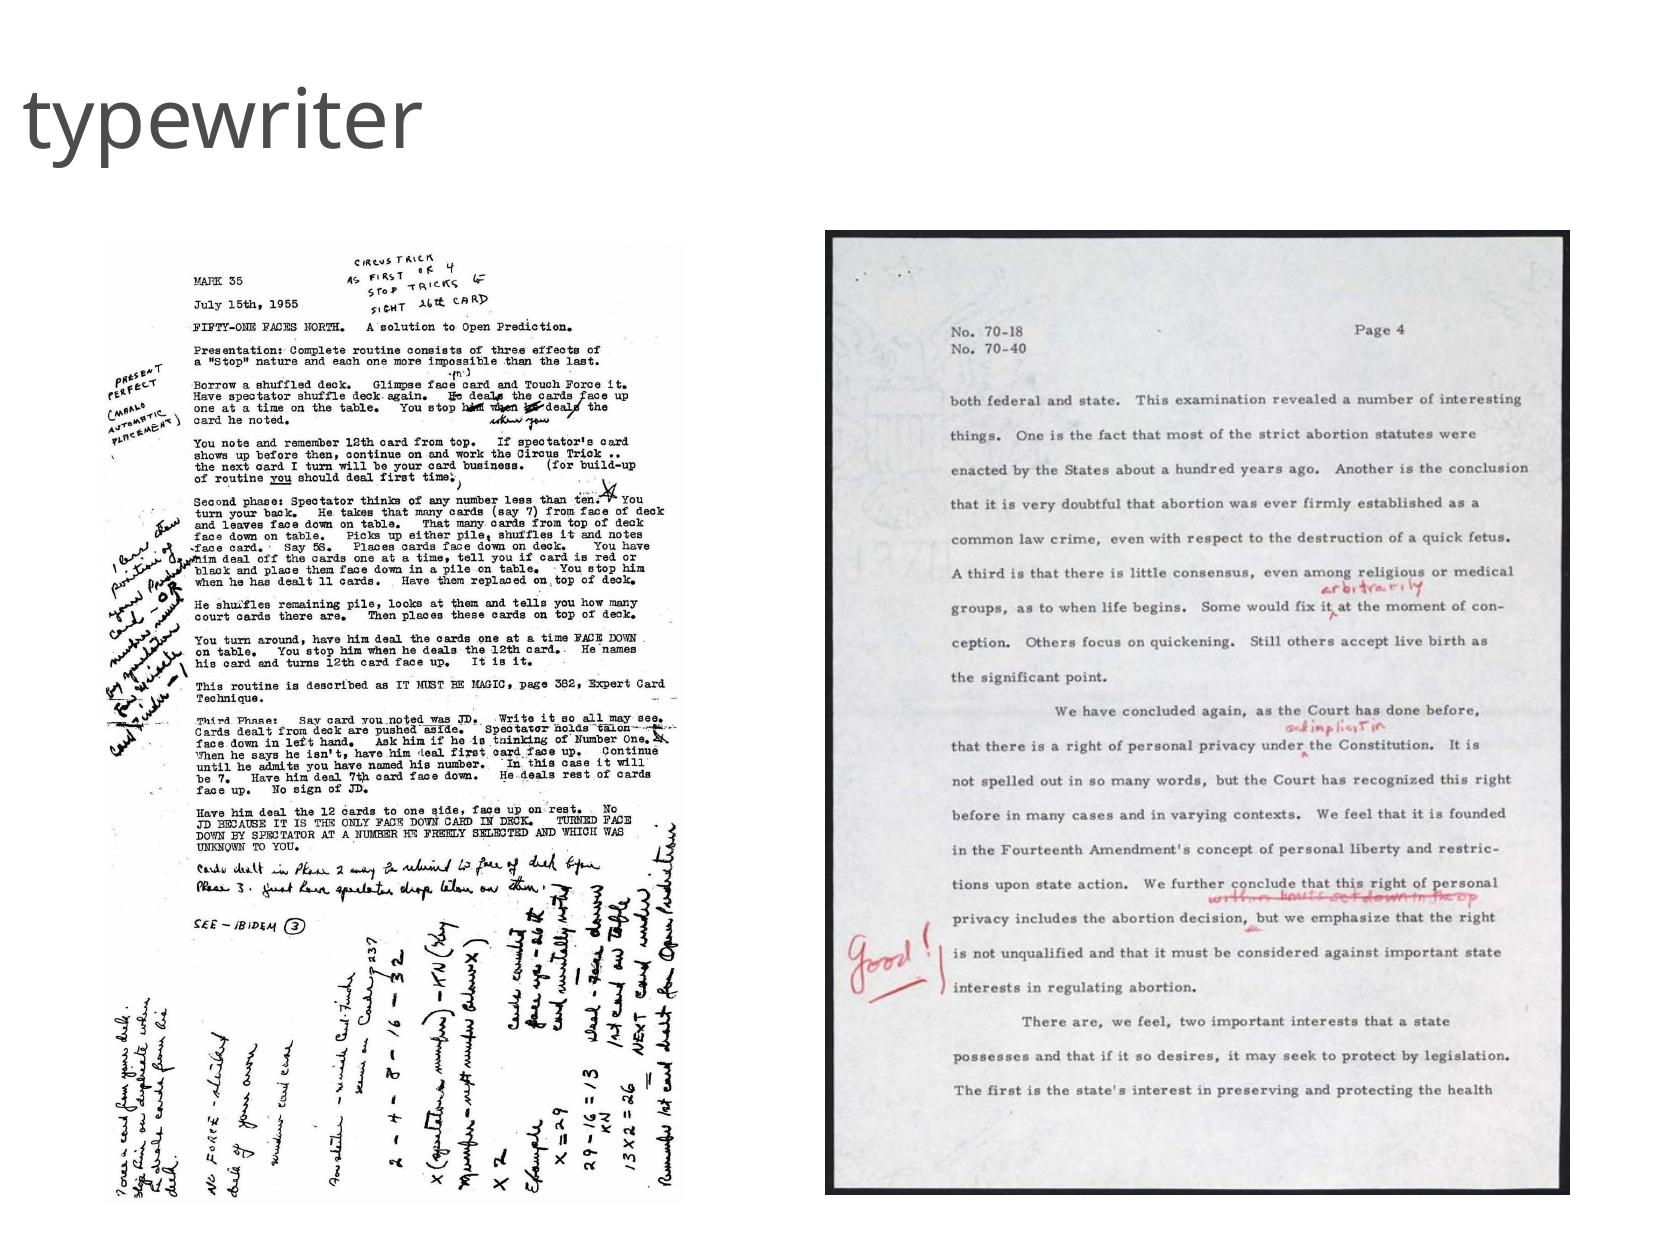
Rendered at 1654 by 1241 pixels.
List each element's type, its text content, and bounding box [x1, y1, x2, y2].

title typewriter [22, 19, 1654, 213]
picture [825, 230, 1570, 1195]
picture [103, 245, 684, 1203]
